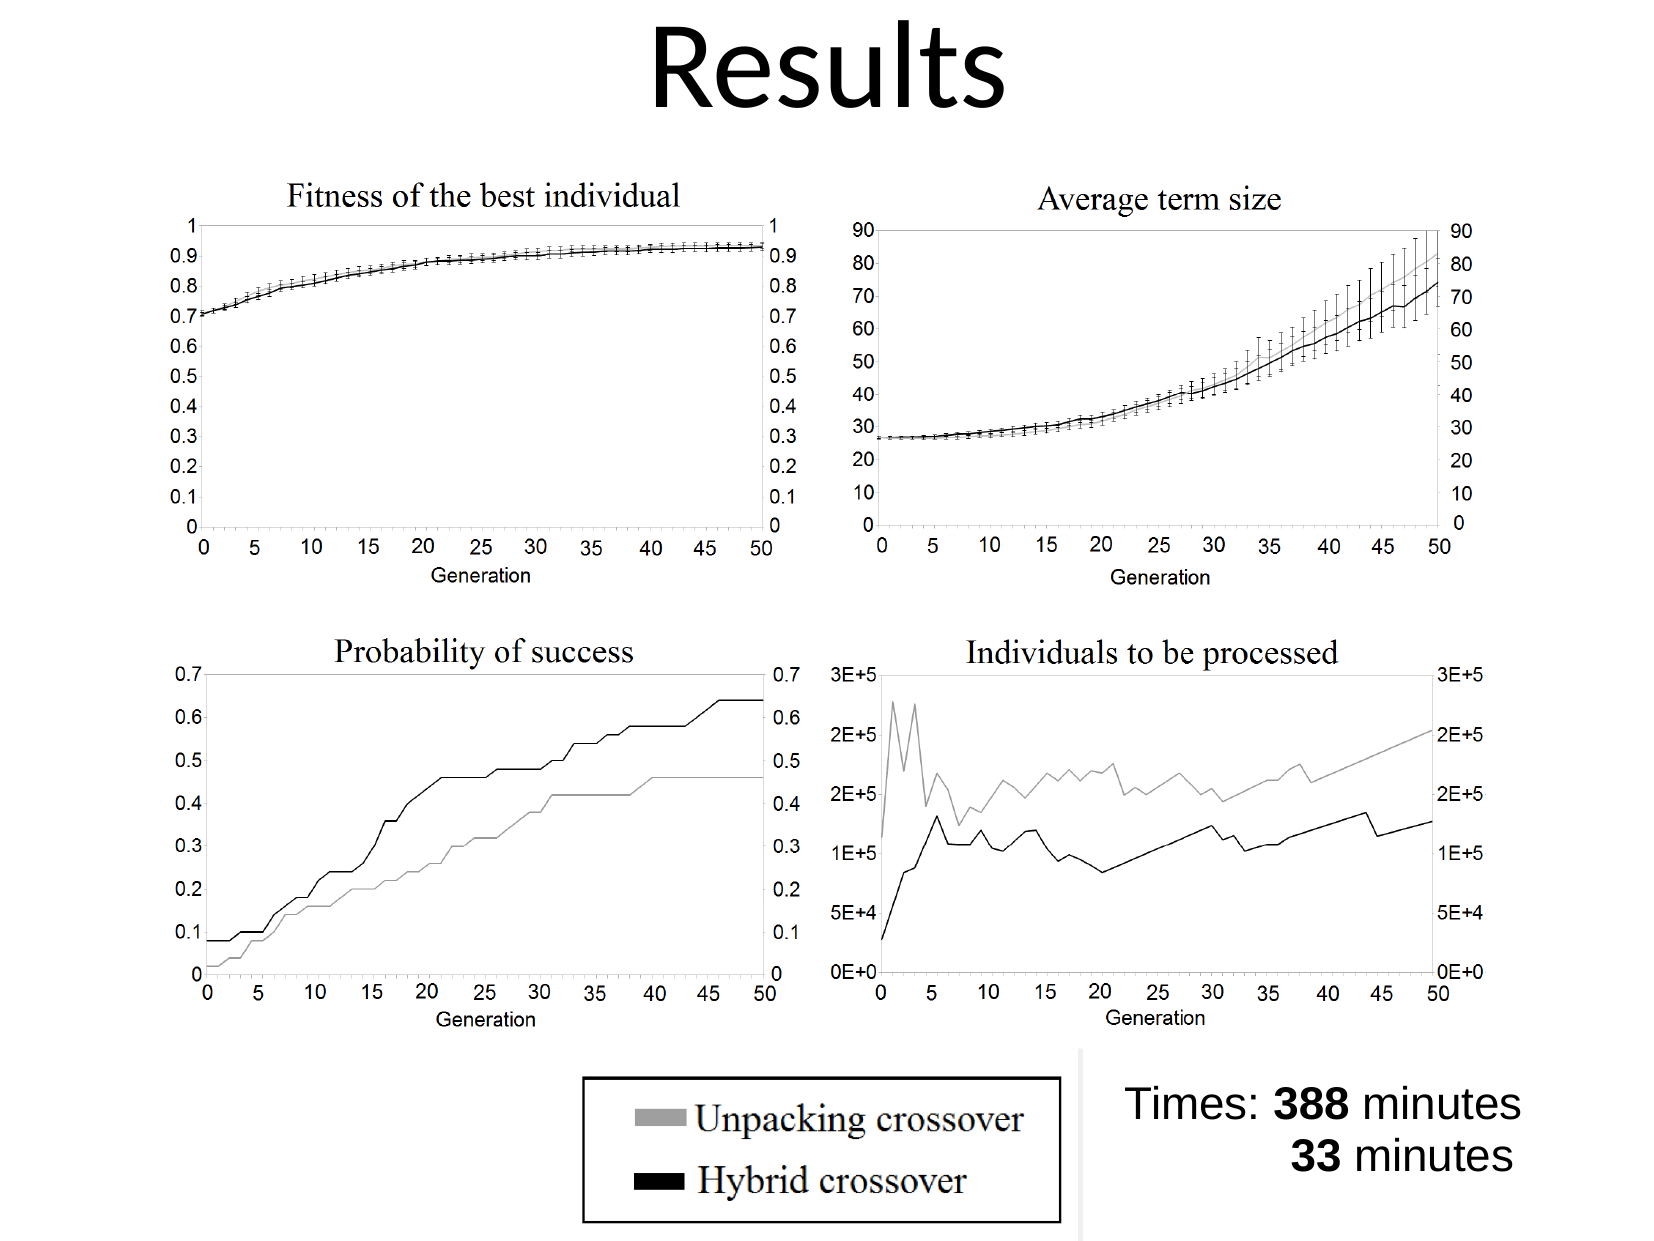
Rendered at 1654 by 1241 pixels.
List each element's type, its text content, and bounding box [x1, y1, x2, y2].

text_box Times: 388 minutes 33 minutes [1110, 1071, 1564, 1216]
title Results [84, 0, 1573, 153]
picture [150, 153, 1510, 1241]
